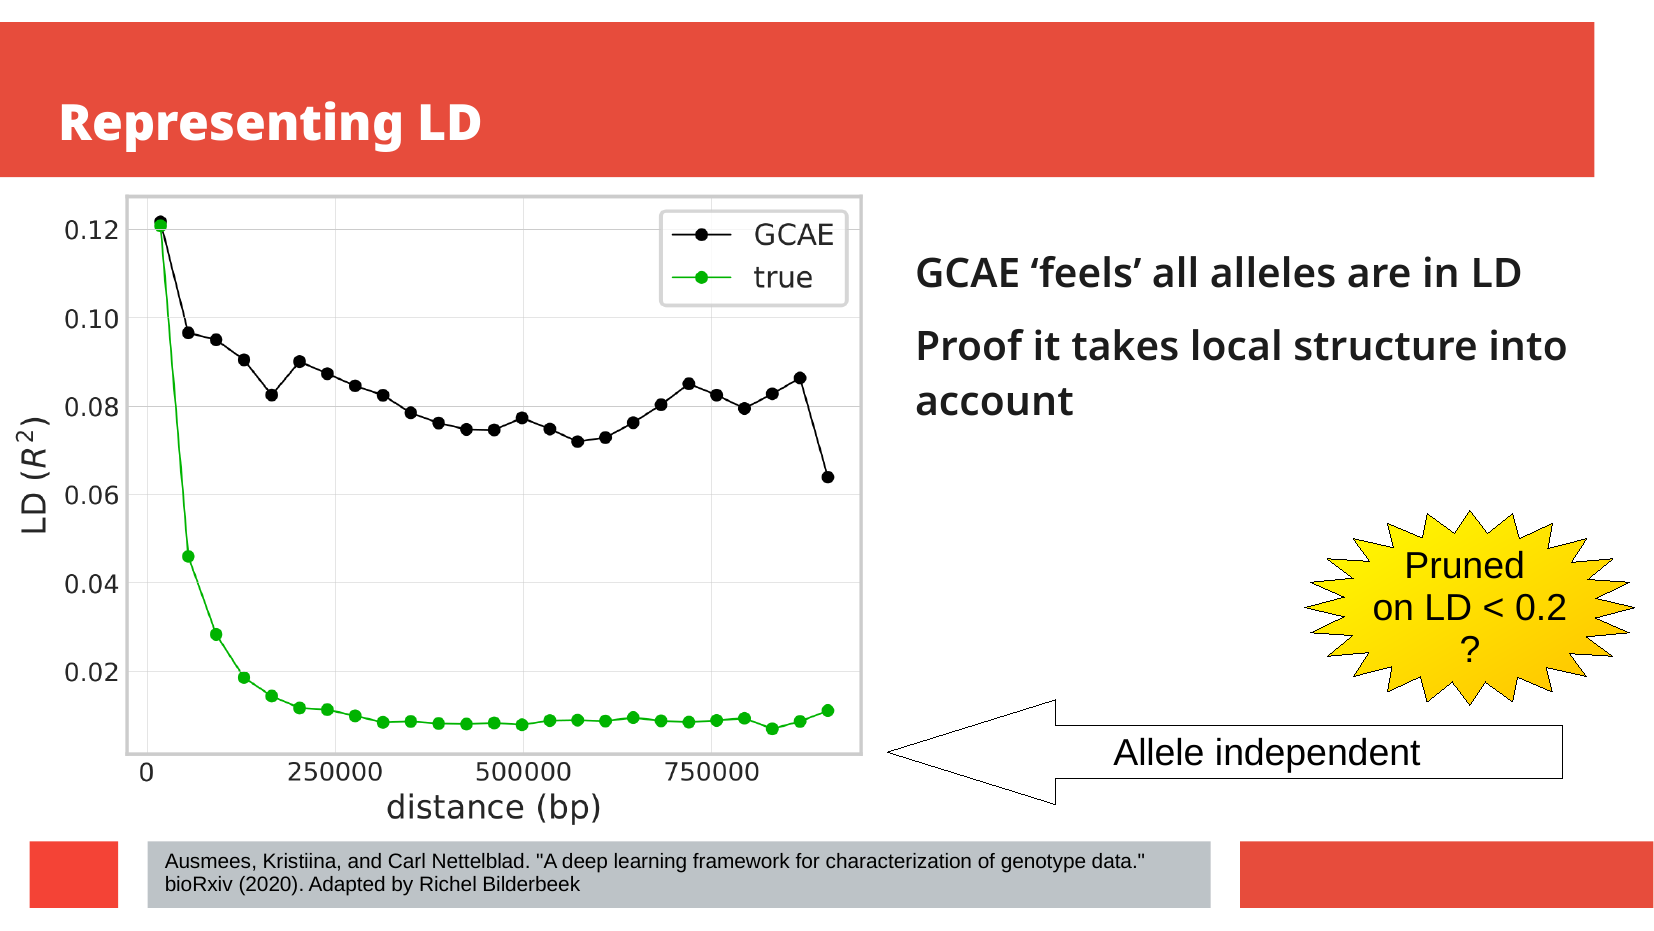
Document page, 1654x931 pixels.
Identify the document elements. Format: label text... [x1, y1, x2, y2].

text_box Ausmees, Kristiina, and Carl Nettelblad. "A deep learning framework for characterization of genotype data." bioRxiv (2020). Adapted by Richel Bilderbeek [150, 842, 1186, 904]
text_box Allele independent [887, 699, 1563, 805]
title Representing LD [59, 44, 1595, 156]
list GCAE ‘feels’ all alleles are in LD Proof it takes local structure into account [915, 243, 1589, 820]
picture [15, 194, 863, 826]
text_box Pruned on LD < 0.2 ? [1304, 510, 1635, 706]
